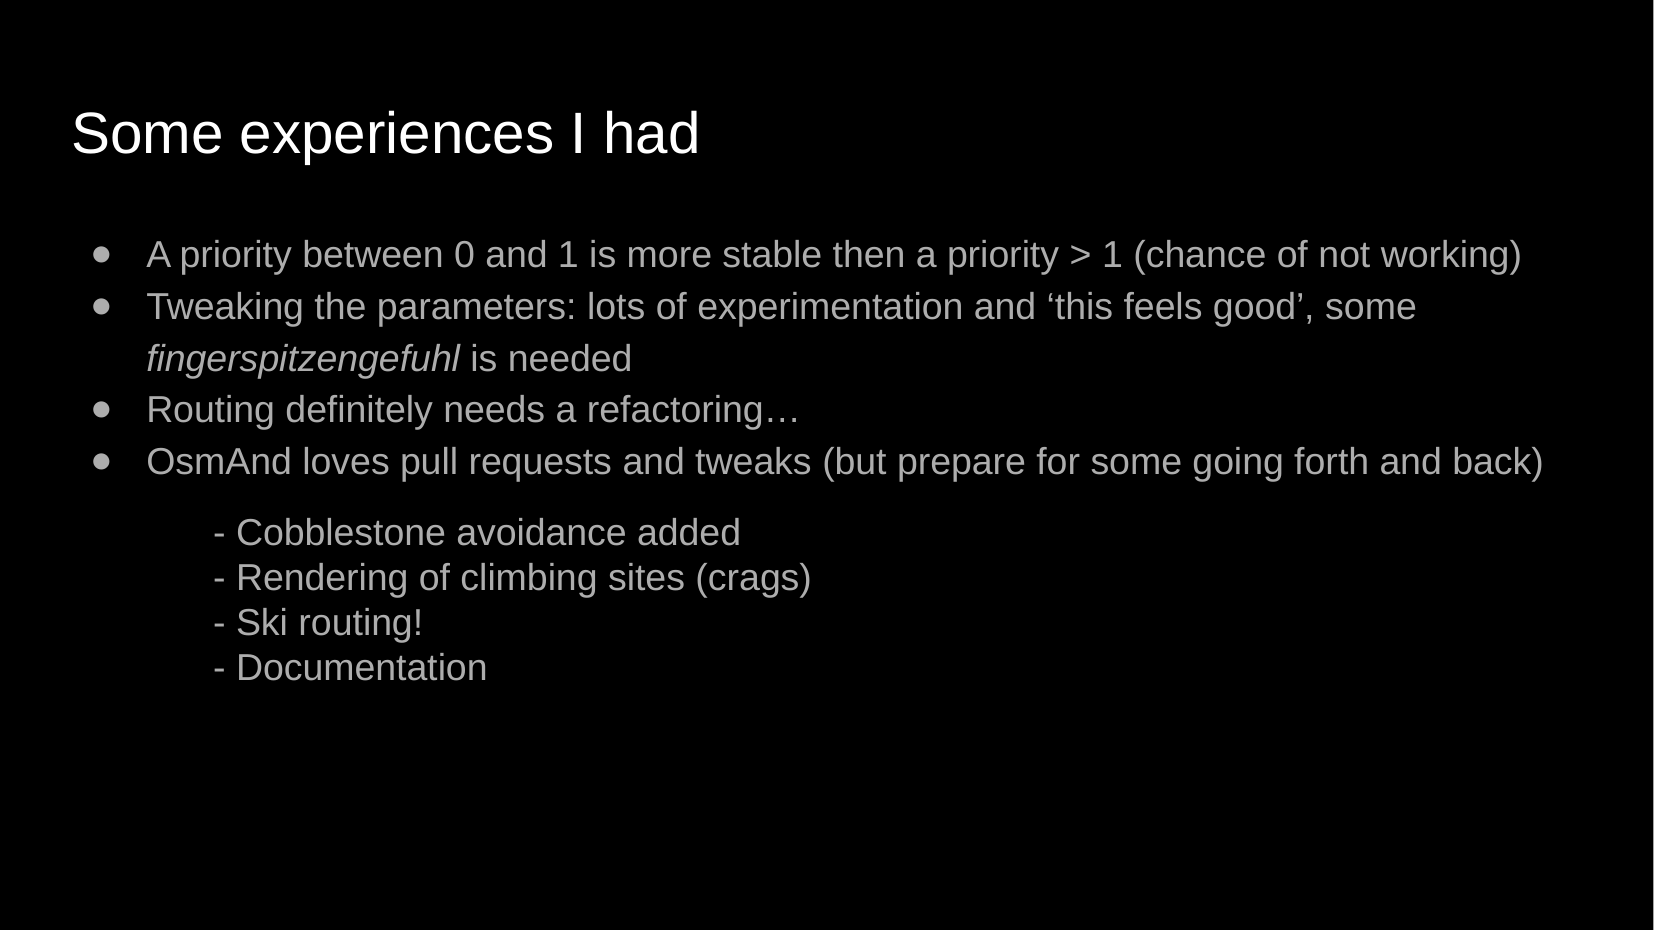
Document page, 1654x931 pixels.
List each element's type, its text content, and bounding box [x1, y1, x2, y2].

list A priority between 0 and 1 is more stable then a priority > 1 (chance of not working) Tweaking the parameters: lots of experimentation and ‘this feels good’, some fingerspitzengefuhl is needed Routing definitely needs a refactoring… OsmAnd loves pull requests and tweaks (but prepare for some going forth and back) - Cobblestone avoidance added - Rendering of climbing sites (crags) - Ski routing! - Documentation [56, 208, 1598, 827]
title Some experiences I had [56, 80, 1598, 184]
